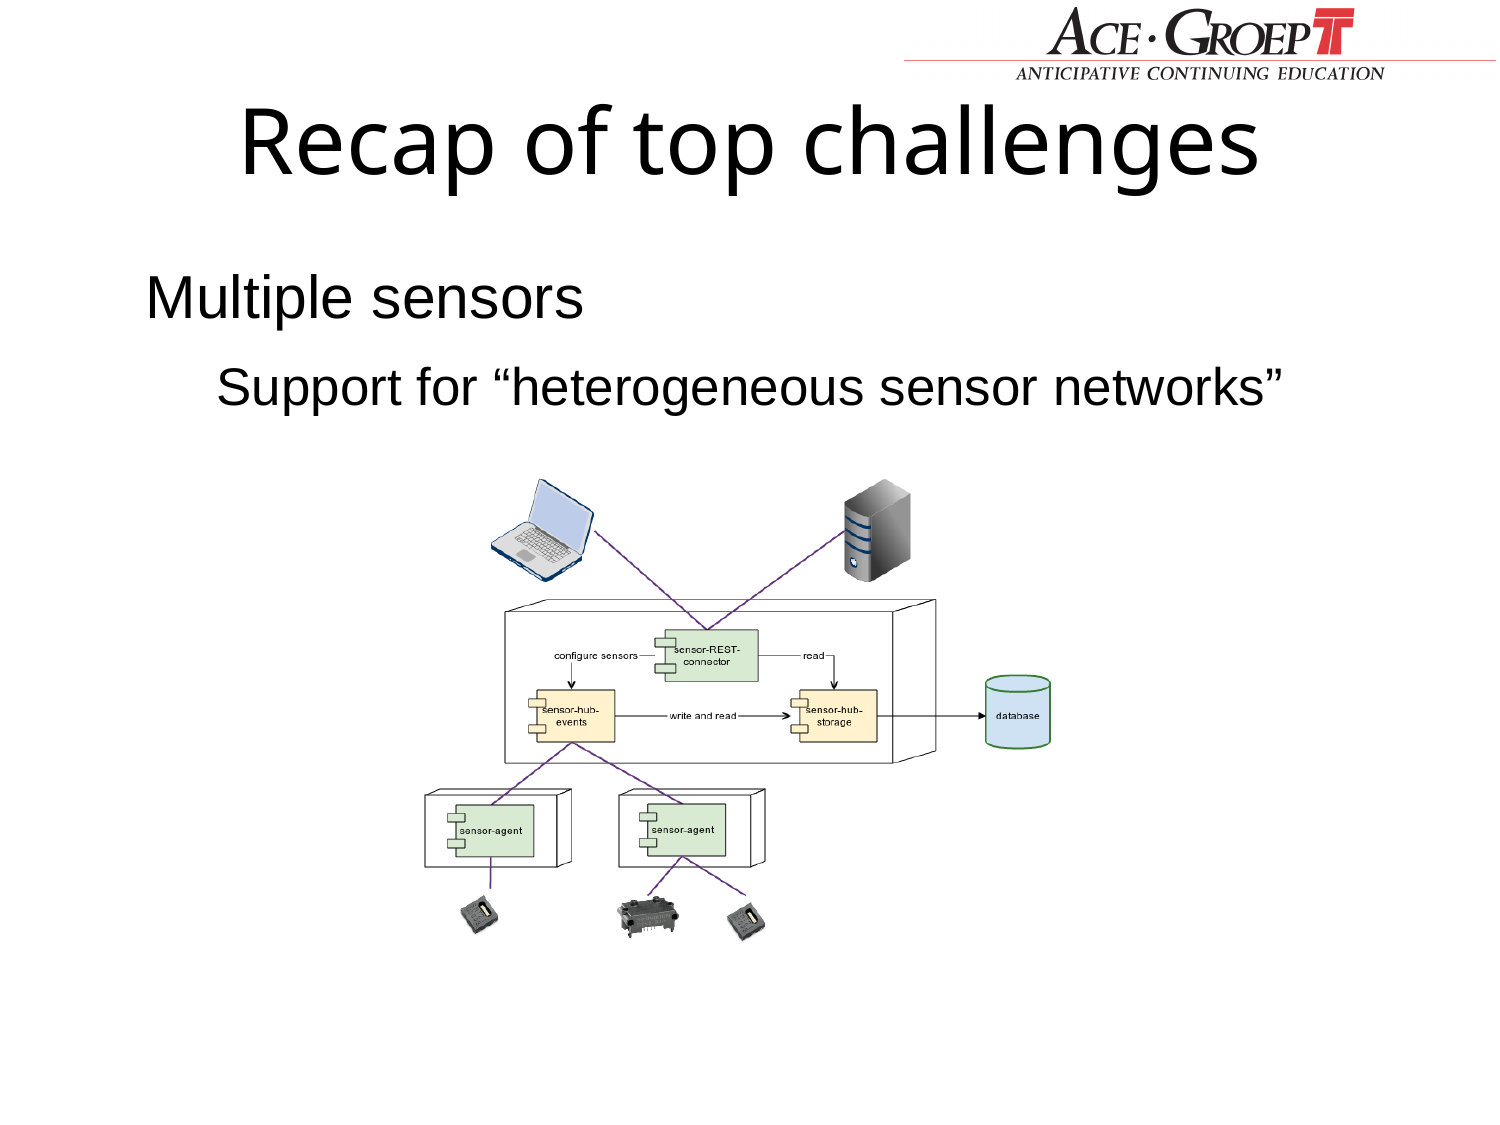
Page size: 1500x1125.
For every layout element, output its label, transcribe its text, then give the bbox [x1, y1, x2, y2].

picture [904, 7, 1496, 80]
list Multiple sensors Support for “heterogeneous sensor networks” [75, 263, 1425, 916]
title Recap of top challenges [75, 44, 1425, 233]
picture [417, 461, 1067, 964]
